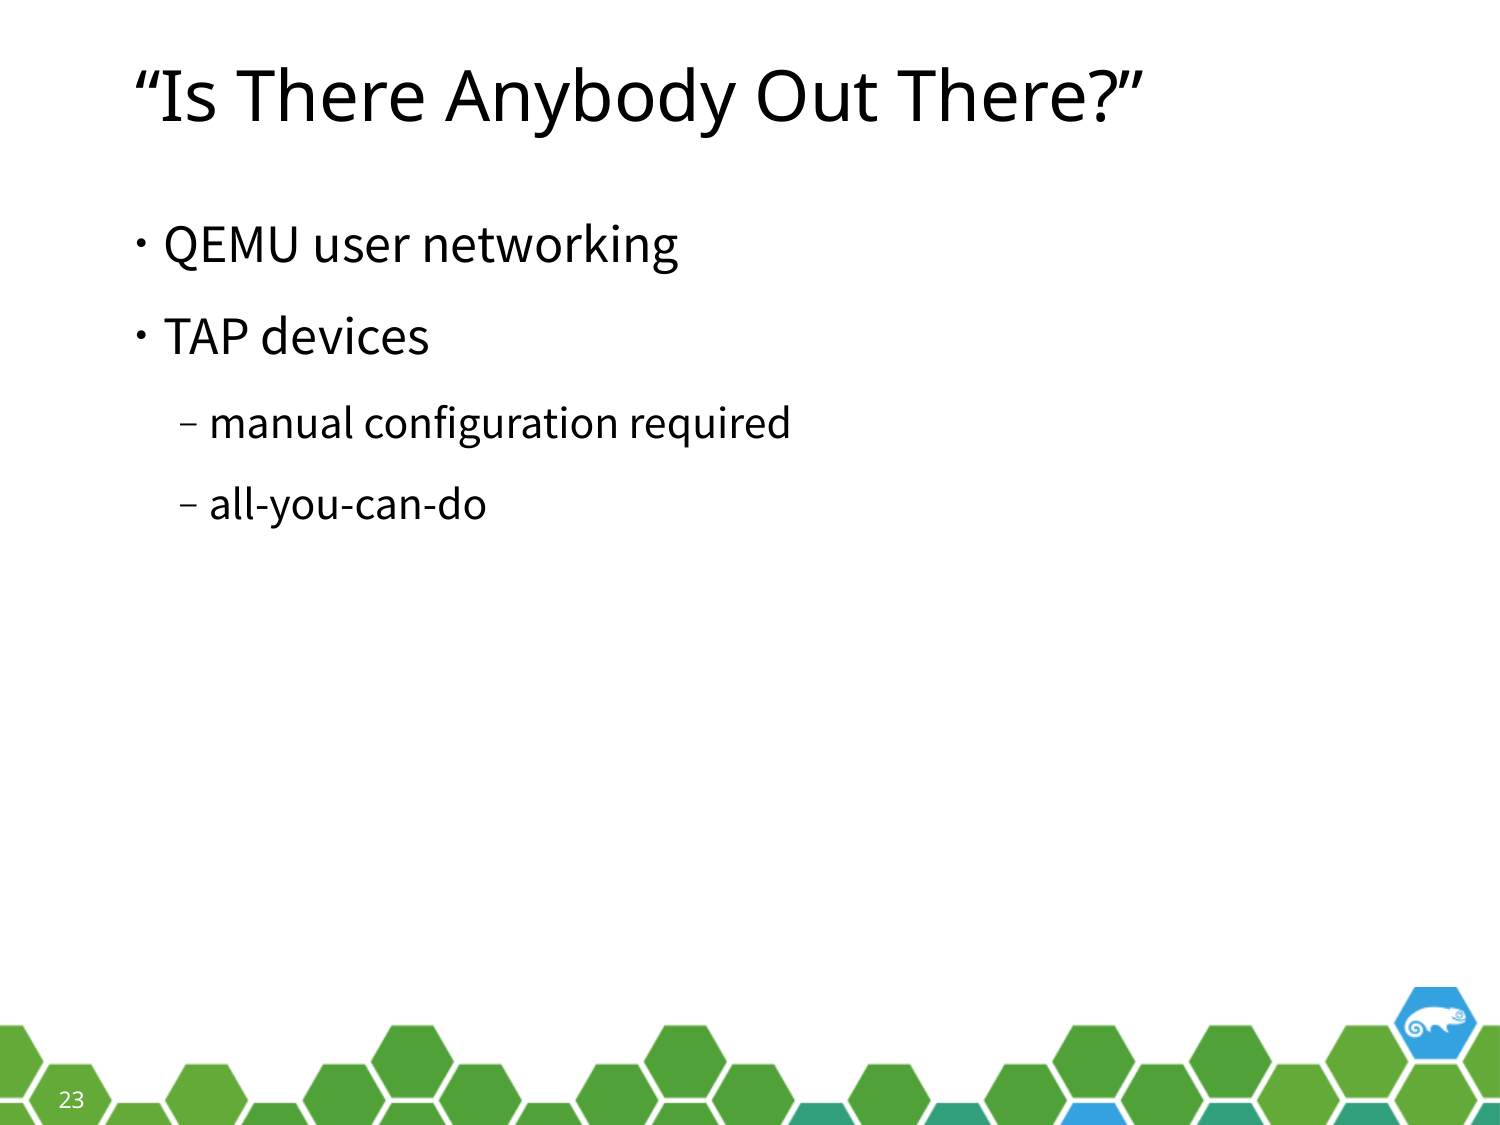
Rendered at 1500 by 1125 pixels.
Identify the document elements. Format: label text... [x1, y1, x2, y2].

list QEMU user networking TAP devices manual configuration required all-you-can-do [135, 208, 1372, 862]
picture [0, 987, 1500, 1125]
title “Is There Anybody Out There?” [135, 12, 1372, 175]
